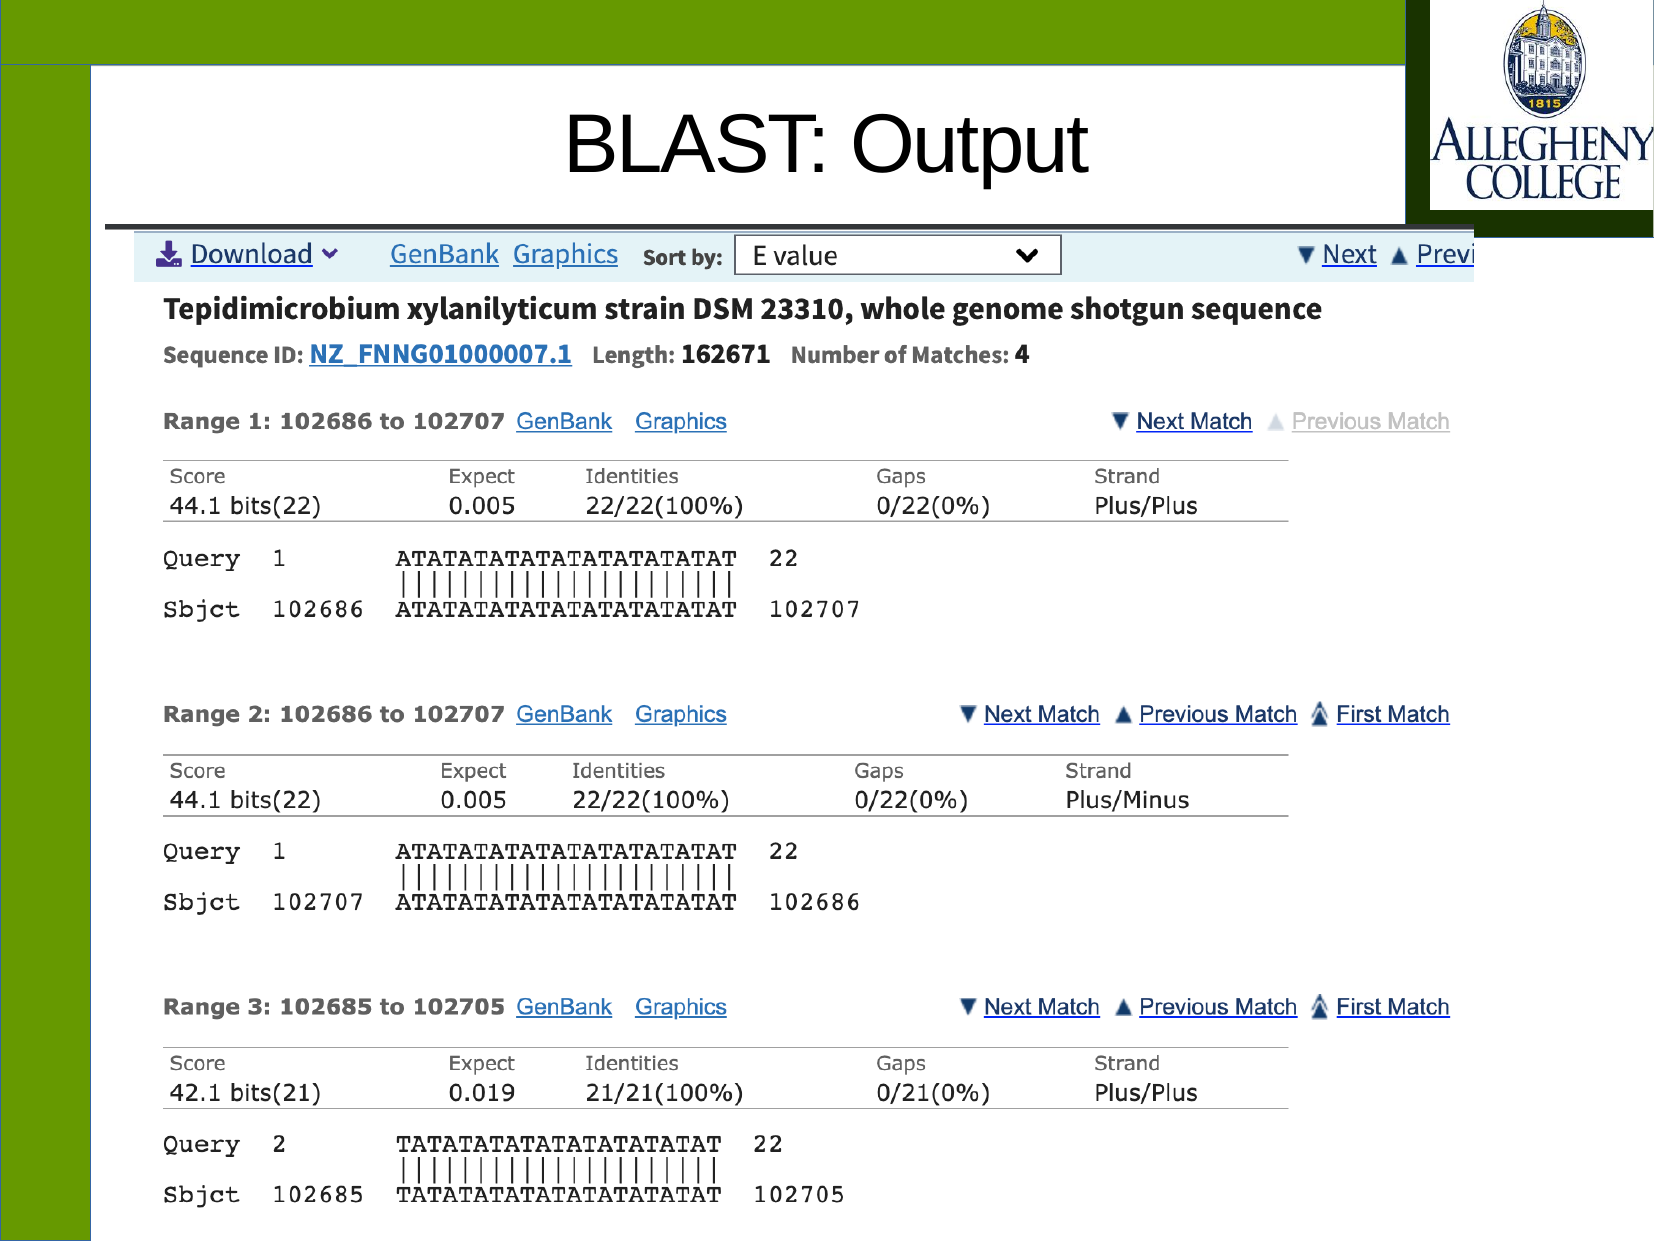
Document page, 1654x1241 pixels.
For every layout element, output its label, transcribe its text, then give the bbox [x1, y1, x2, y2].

text_box [1474, 210, 1654, 238]
picture [105, 229, 1474, 1229]
text_box [0, 0, 1430, 1241]
title BLAST: Output [82, 49, 1571, 229]
picture [1430, 0, 1654, 210]
